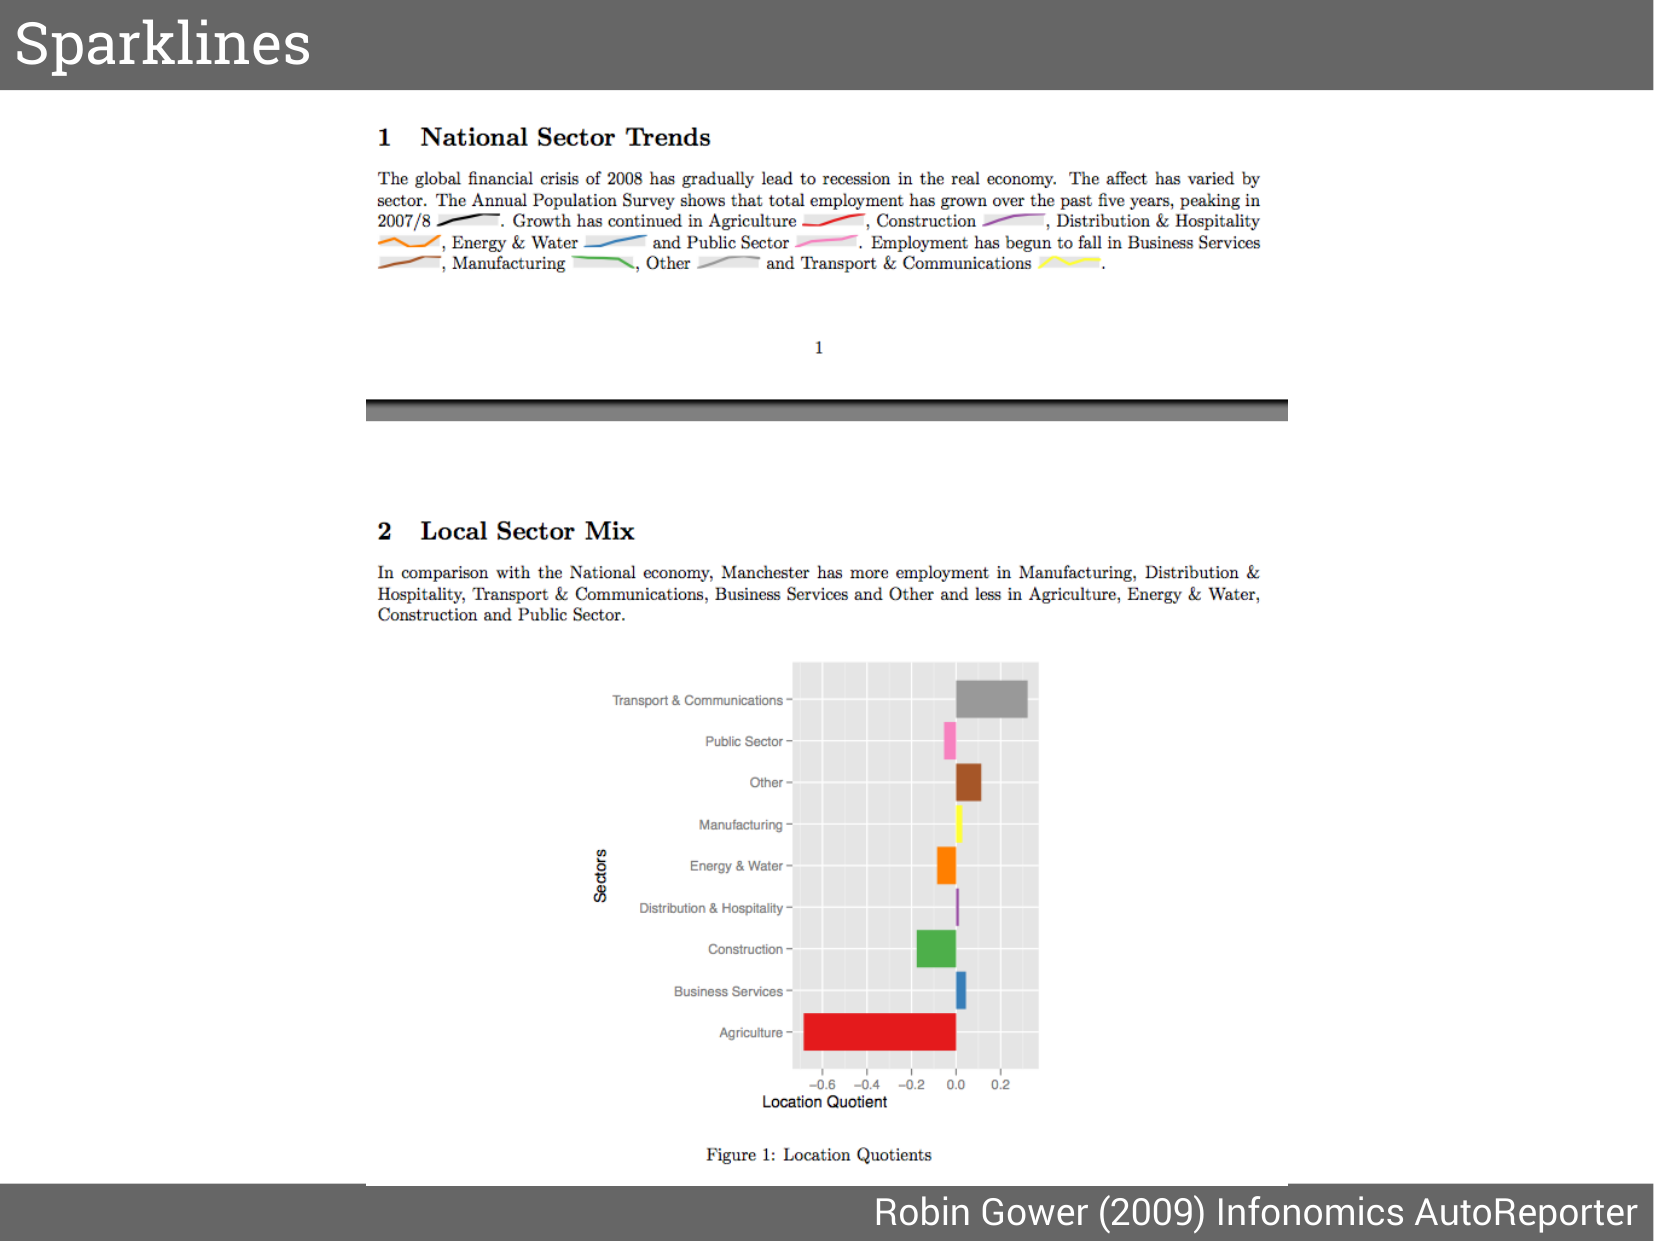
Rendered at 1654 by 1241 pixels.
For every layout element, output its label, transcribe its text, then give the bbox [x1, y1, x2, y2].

text_box Robin Gower (2009) Infonomics AutoReporter [0, 1183, 1654, 1241]
text_box Sparklines [0, 0, 1654, 89]
picture [366, 118, 1288, 1186]
